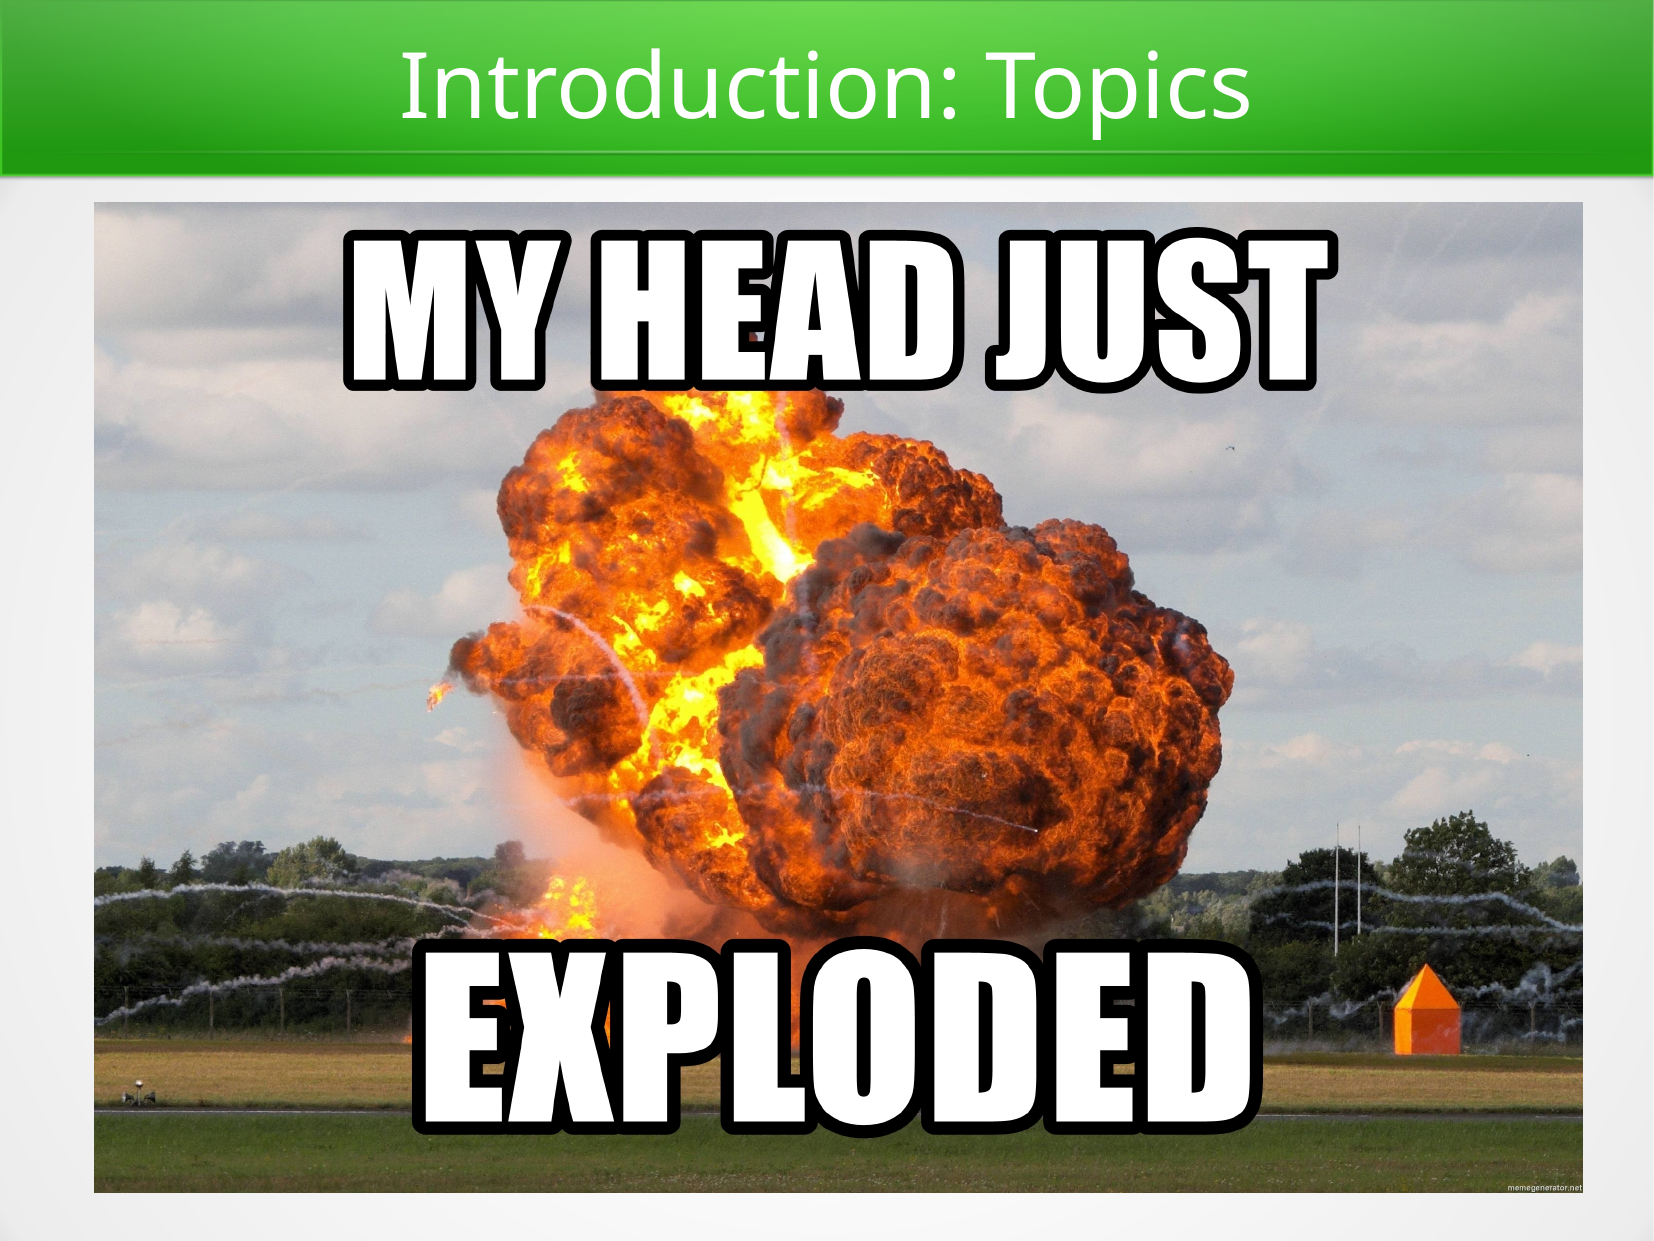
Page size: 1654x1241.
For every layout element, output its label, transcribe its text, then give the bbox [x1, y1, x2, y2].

title Introduction: Topics [82, 11, 1571, 154]
picture [0, 0, 1654, 1241]
